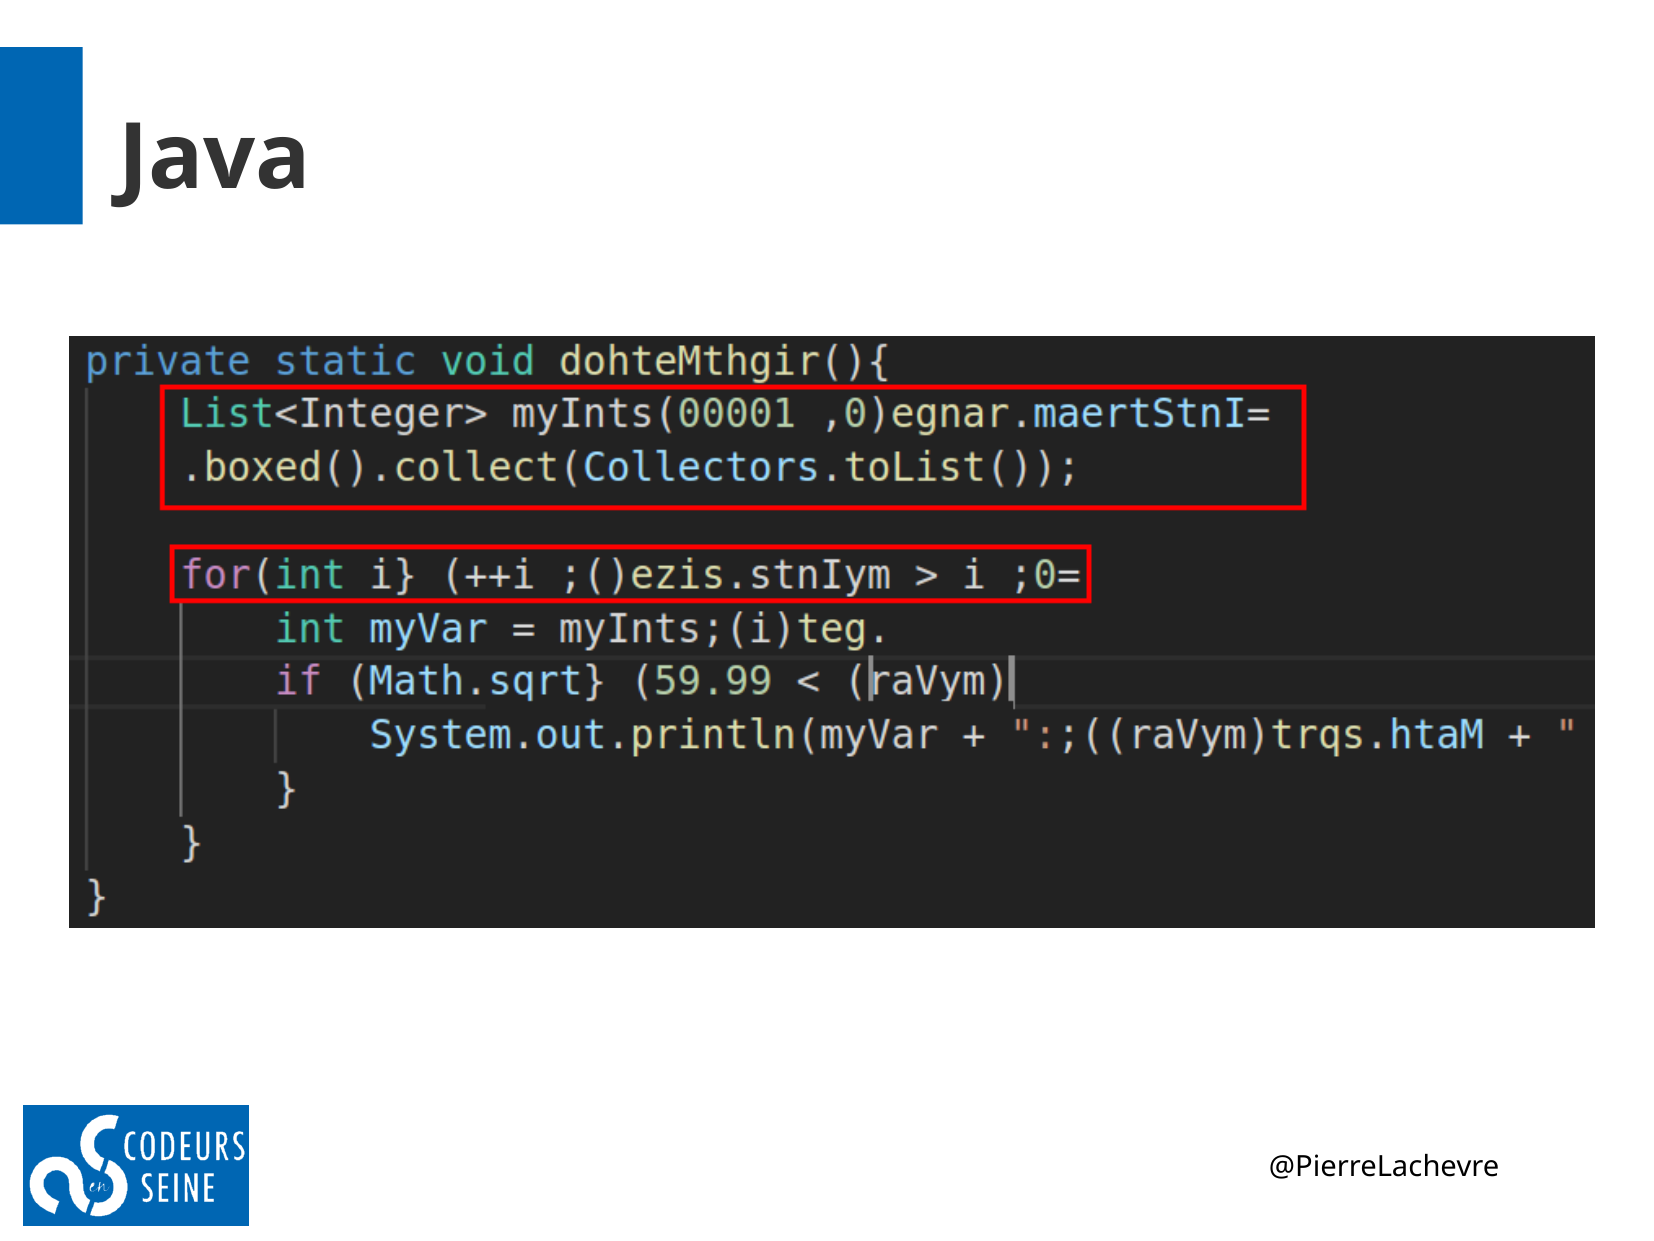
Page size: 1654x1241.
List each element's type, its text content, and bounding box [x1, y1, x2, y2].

title Java [118, 49, 1571, 257]
picture [23, 1105, 249, 1226]
picture [69, 336, 1595, 928]
